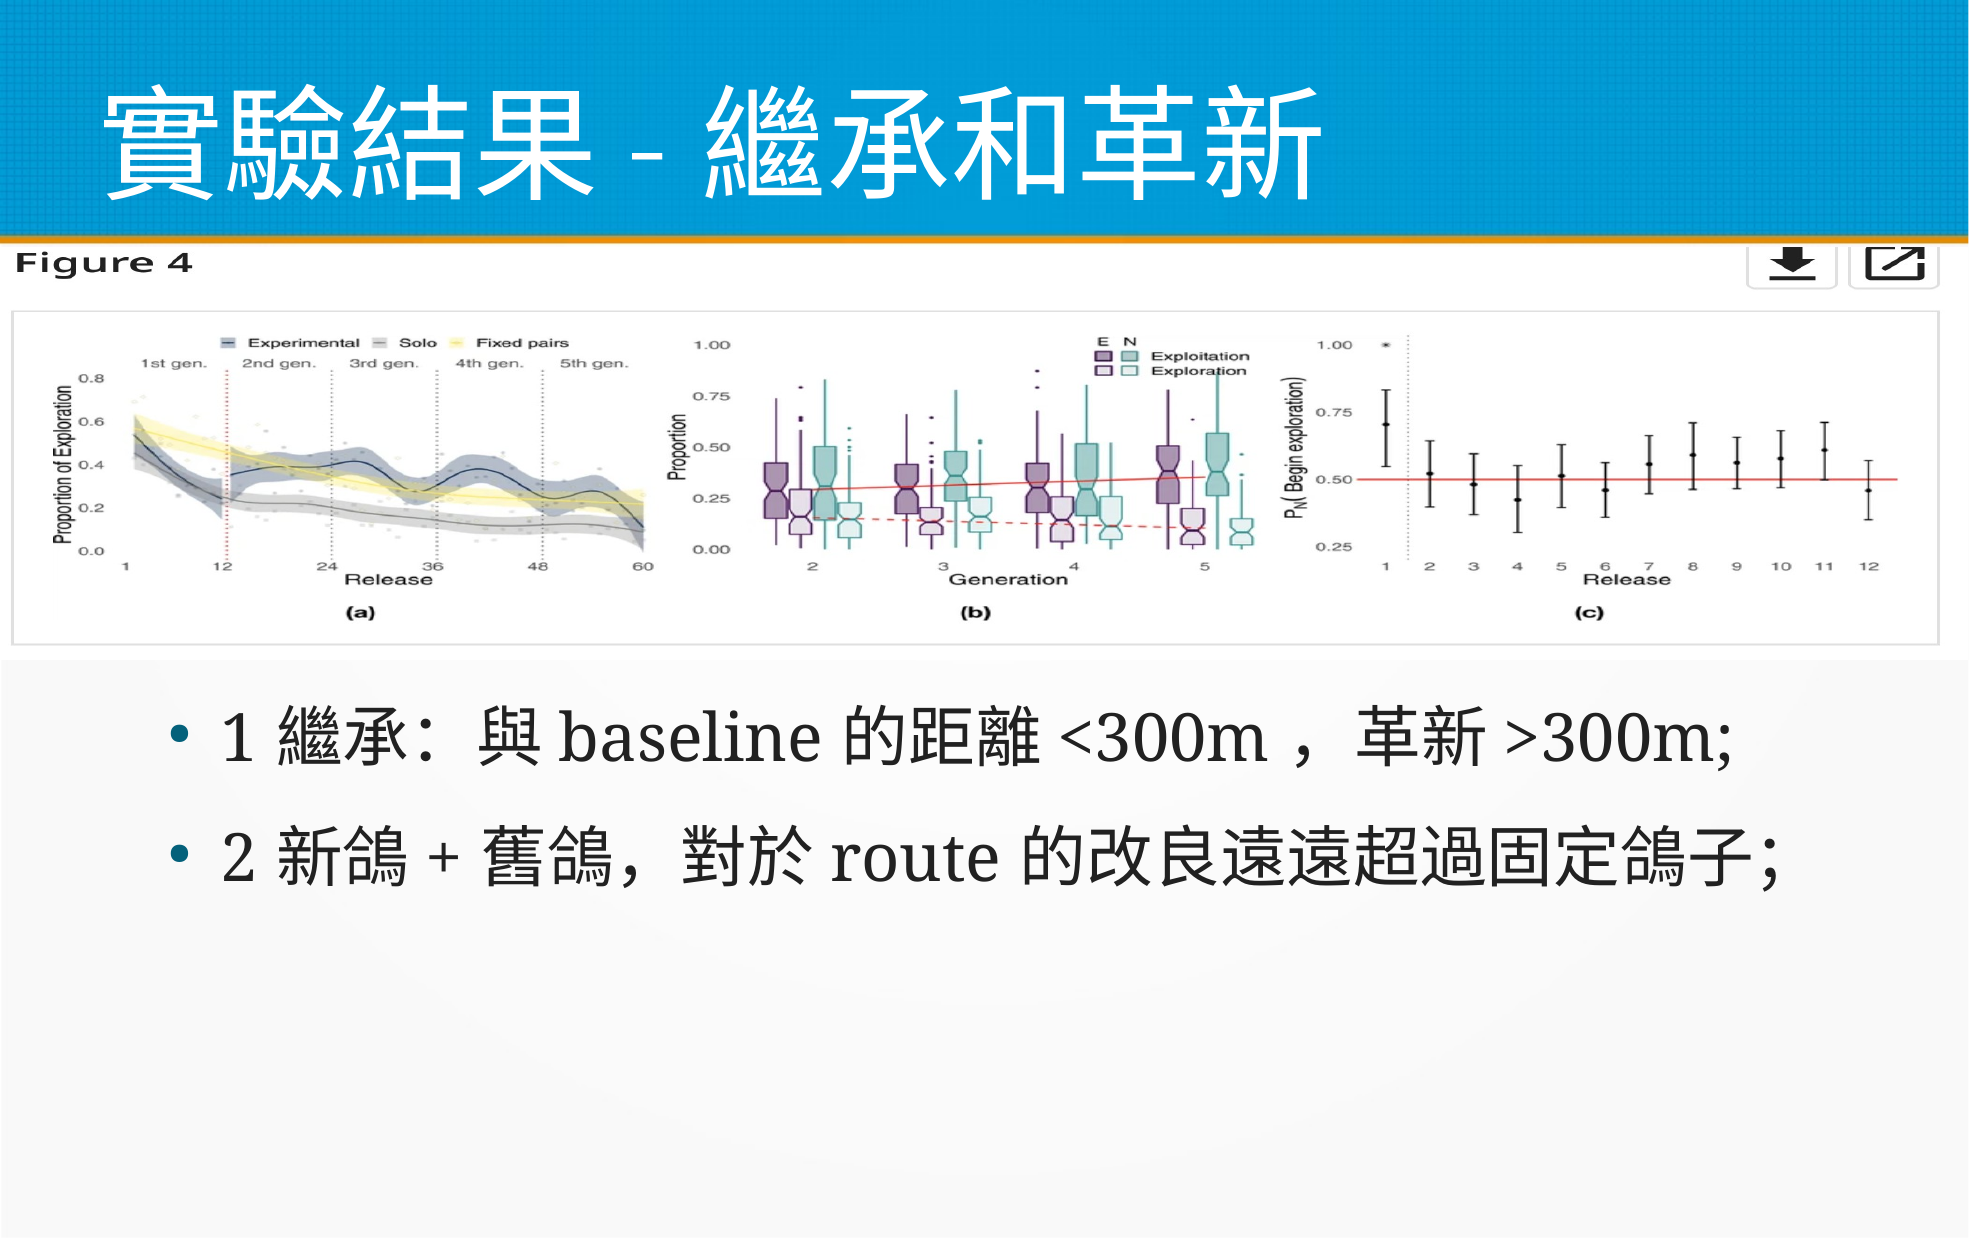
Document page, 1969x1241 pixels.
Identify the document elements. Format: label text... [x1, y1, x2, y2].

title 實驗結果-繼承和革新 [98, 19, 1870, 227]
list 1繼承：與baseline的距離<300m，革新>300m; 2新鴿+舊鴿，對於route的改良遠遠超過固定鴿子； [150, 690, 1912, 1171]
picture [0, 233, 1969, 1241]
